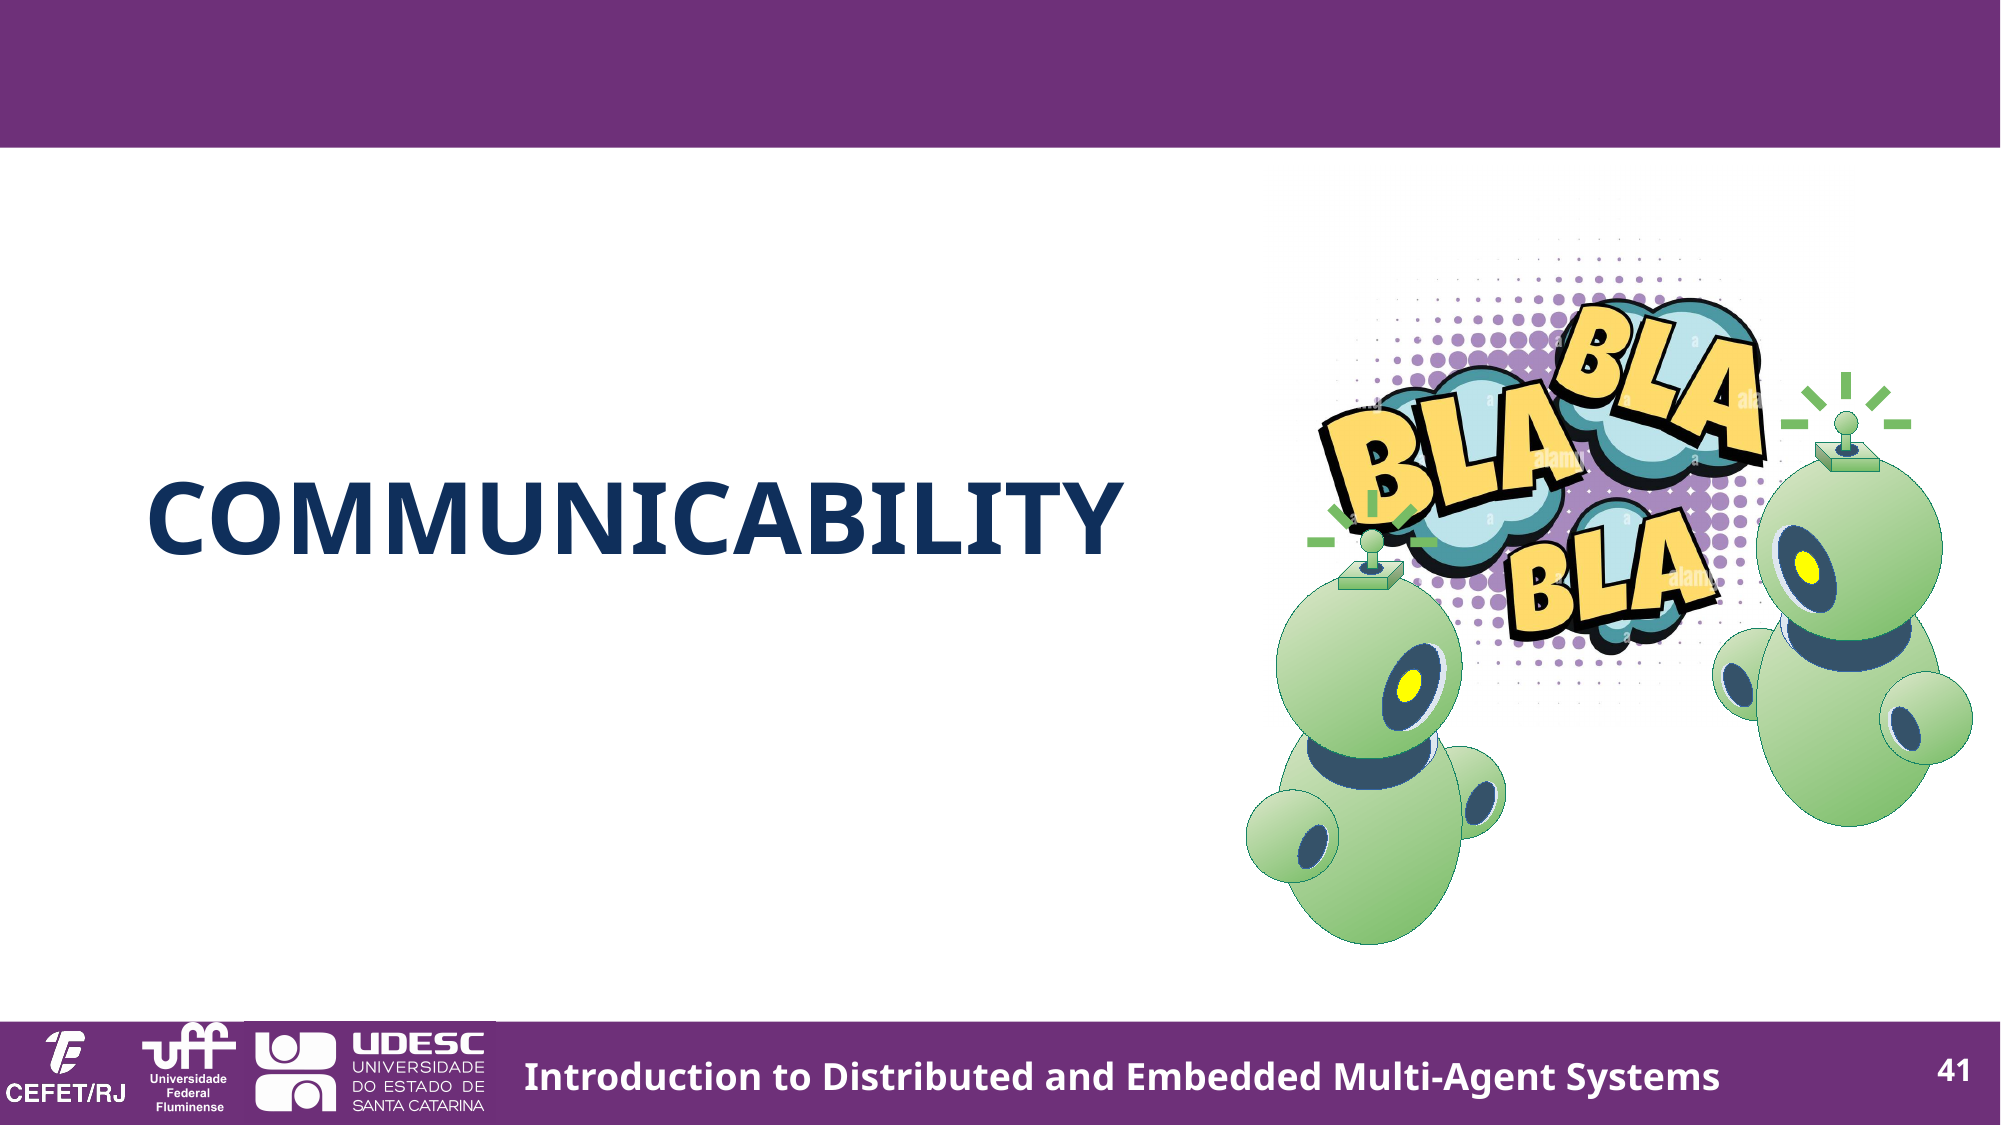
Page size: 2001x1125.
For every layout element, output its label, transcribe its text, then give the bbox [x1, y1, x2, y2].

text_box [1410, 537, 1438, 548]
text_box [1841, 372, 1851, 400]
text_box [1391, 503, 1418, 530]
text_box [1781, 419, 1809, 430]
picture [141, 1021, 237, 1117]
text_box [1865, 385, 1892, 412]
text_box [1834, 411, 1859, 457]
text_box [1712, 444, 1973, 827]
text_box [1367, 490, 1378, 518]
picture [6, 1009, 125, 1125]
picture [1851, 432, 1855, 442]
text_box [1307, 537, 1335, 548]
text_box [1800, 385, 1827, 412]
picture [244, 1021, 496, 1123]
text_box [1327, 503, 1354, 530]
text_box [1246, 562, 1506, 945]
picture [1263, 165, 1855, 727]
text_box [1359, 529, 1384, 575]
text_box [1883, 419, 1912, 430]
text_box COMMUNICABILITY [23, 447, 1247, 582]
